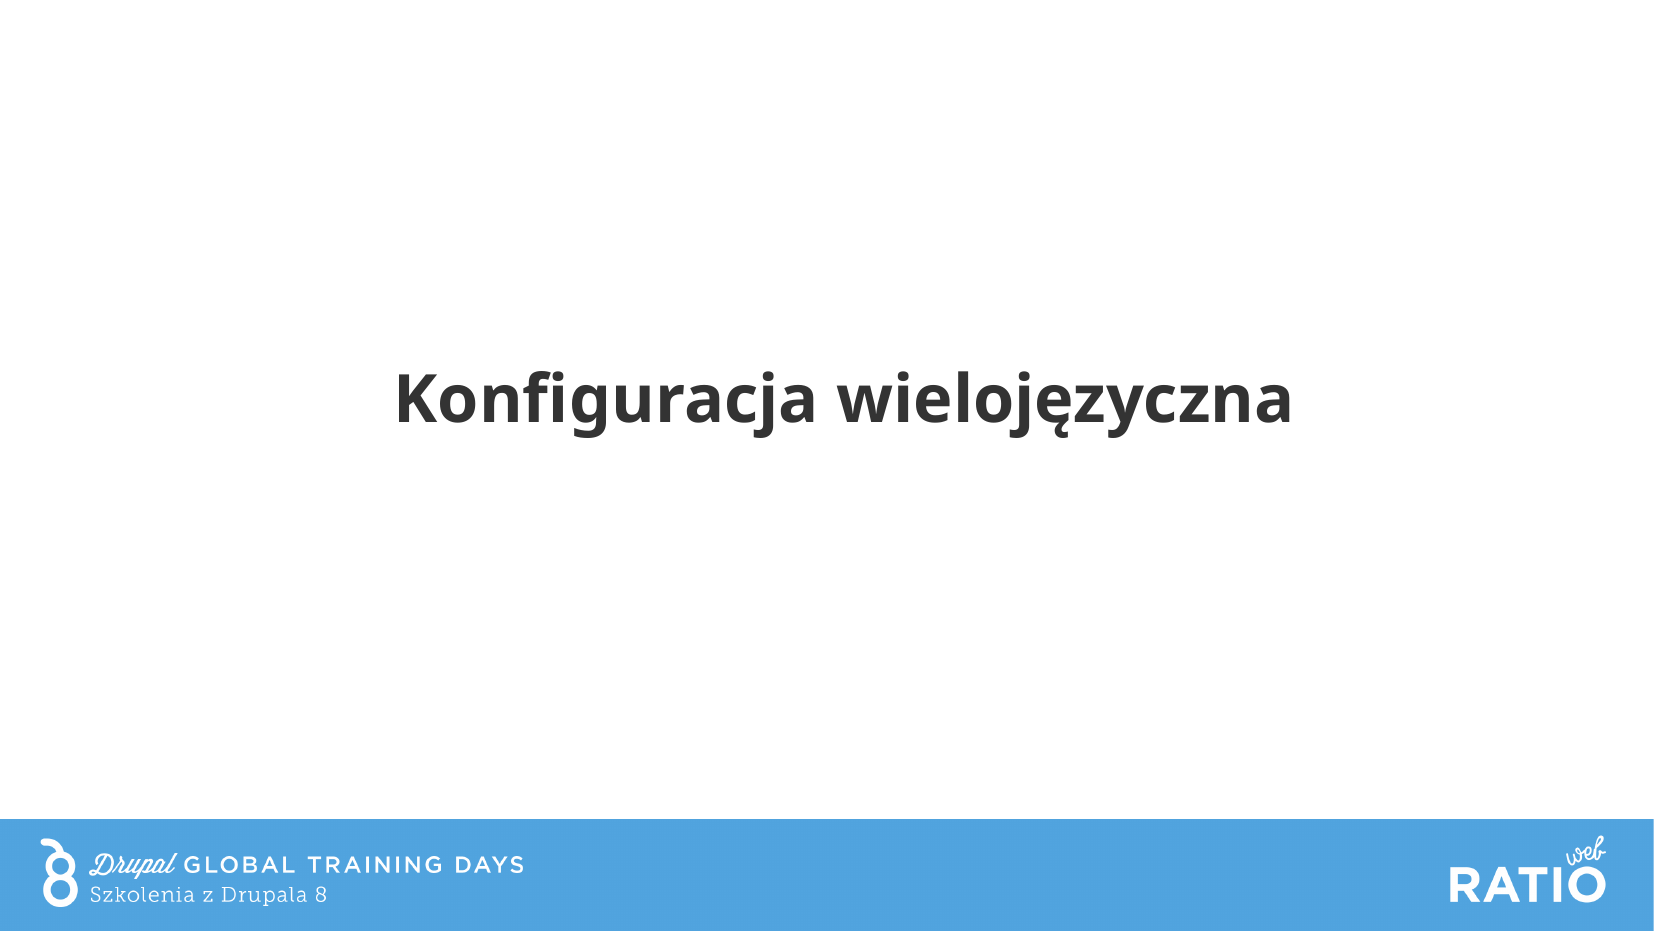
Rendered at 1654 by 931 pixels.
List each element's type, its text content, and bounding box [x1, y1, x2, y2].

subtitle Konfiguracja wielojęzyczna [82, 37, 1571, 758]
picture [0, 0, 1654, 931]
